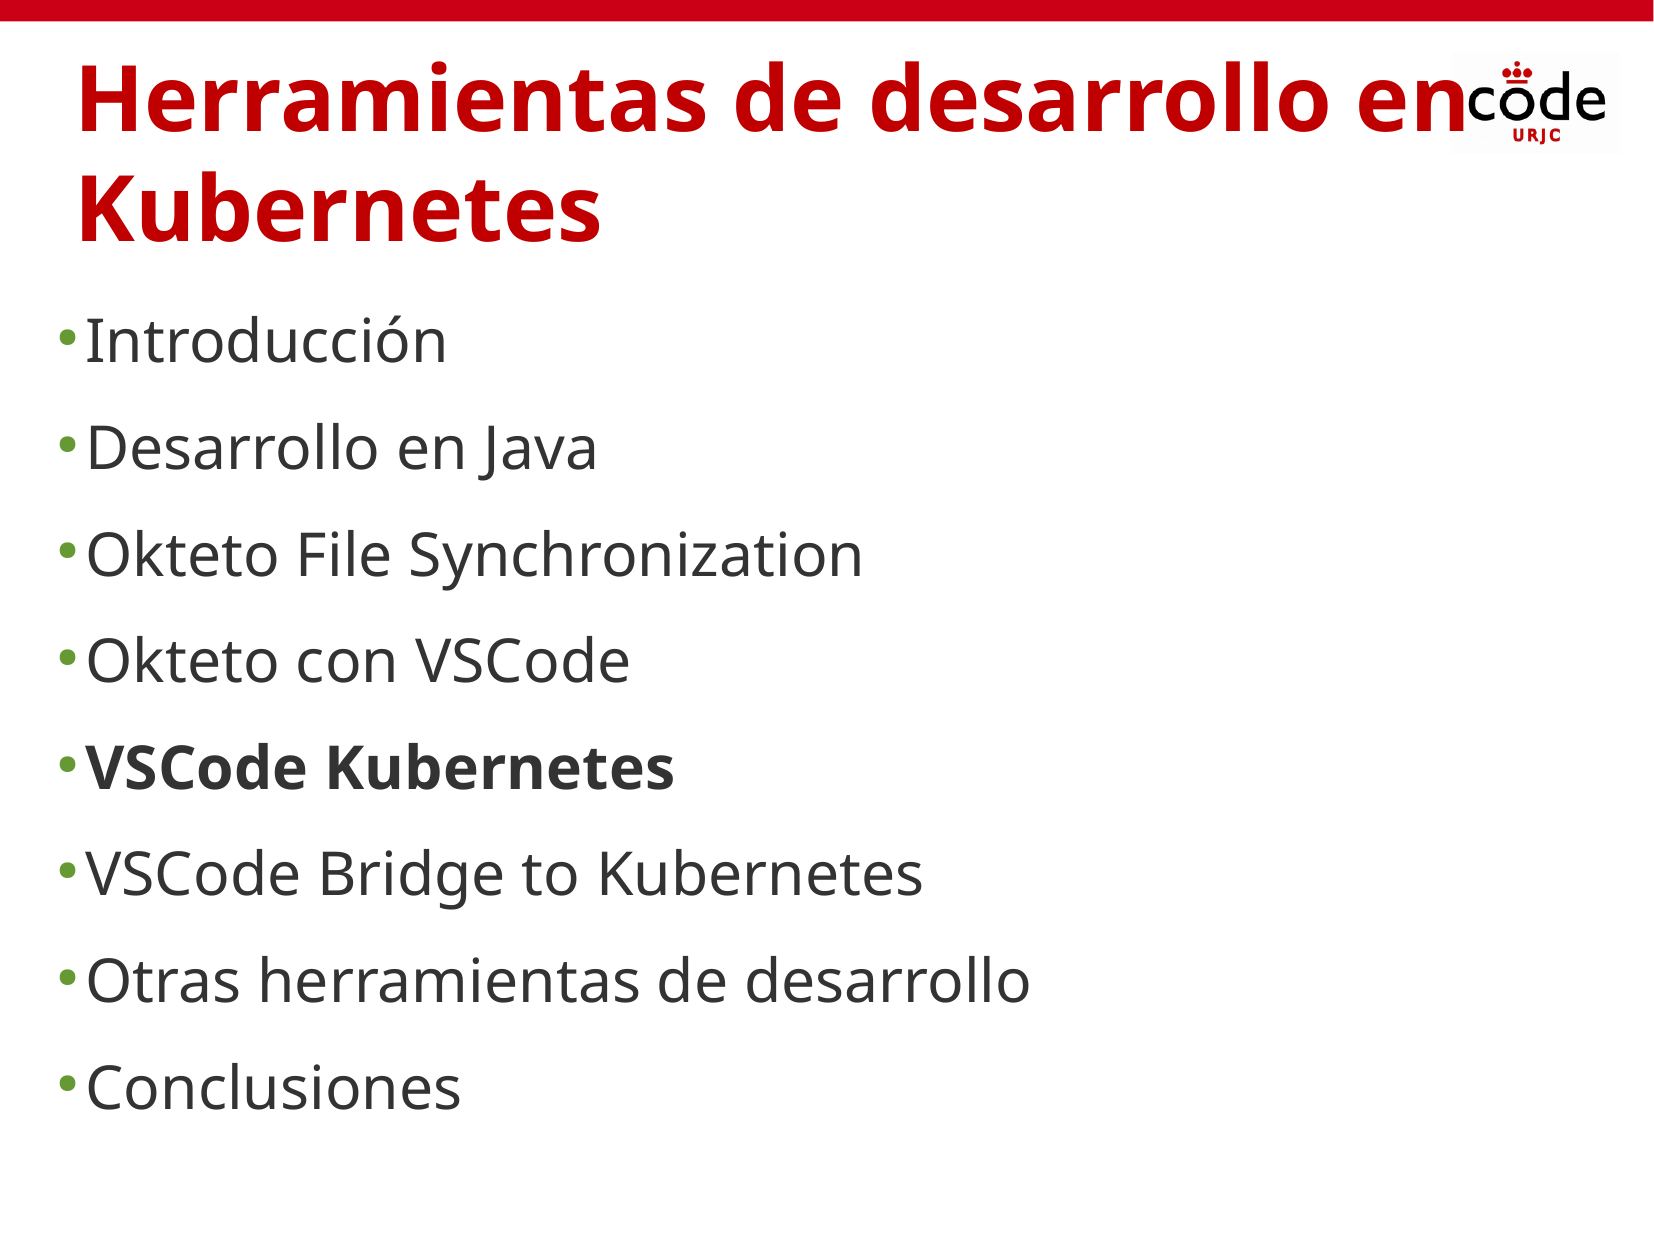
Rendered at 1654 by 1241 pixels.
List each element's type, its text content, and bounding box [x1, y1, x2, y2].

list Introducción Desarrollo en Java Okteto File Synchronization Okteto con VSCode VSCode Kubernetes VSCode Bridge to Kubernetes Otras herramientas de desarrollo Conclusiones [56, 297, 1583, 1128]
picture [1452, 52, 1620, 76]
title Herramientas de desarrollo en Kubernetes [59, 76, 1635, 224]
